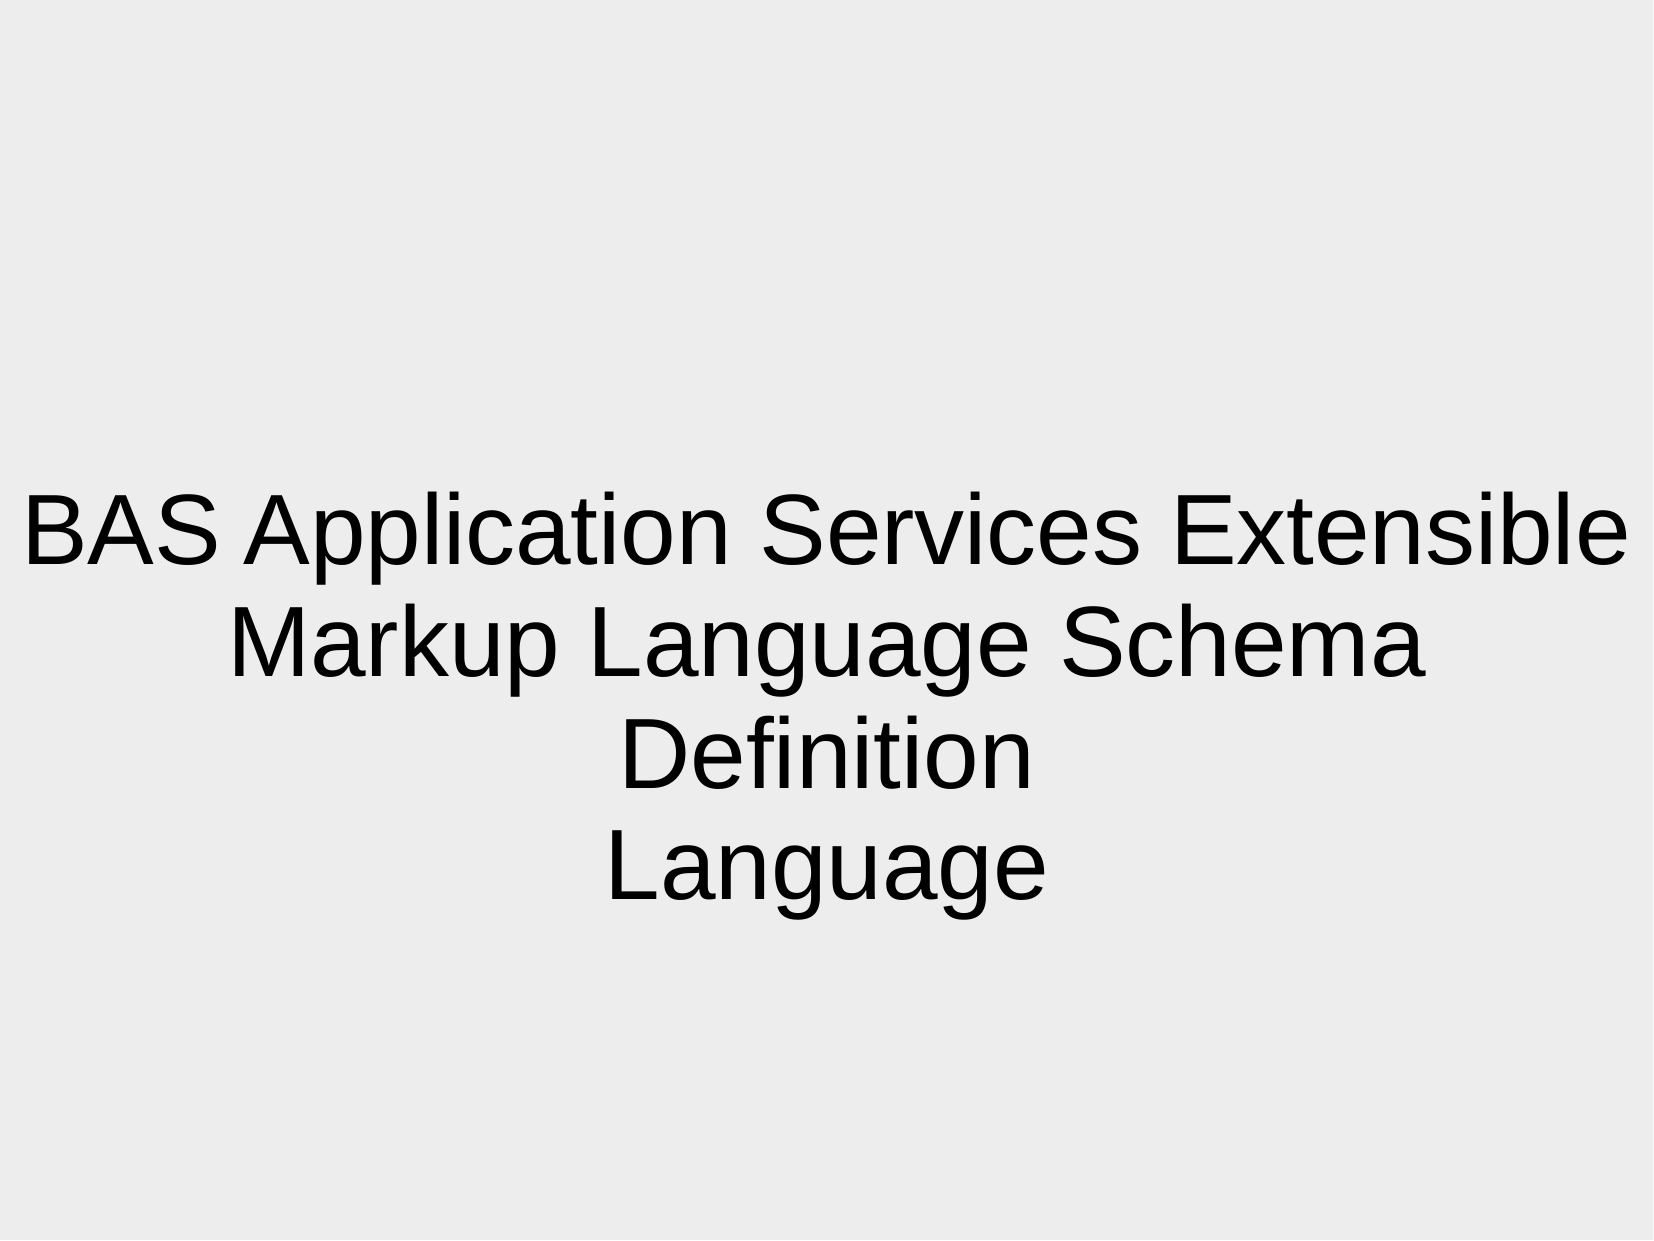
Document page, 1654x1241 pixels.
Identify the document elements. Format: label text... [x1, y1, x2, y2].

text_box BAS Application Services Extensible Markup Language Schema Definition Language [0, 466, 1654, 928]
